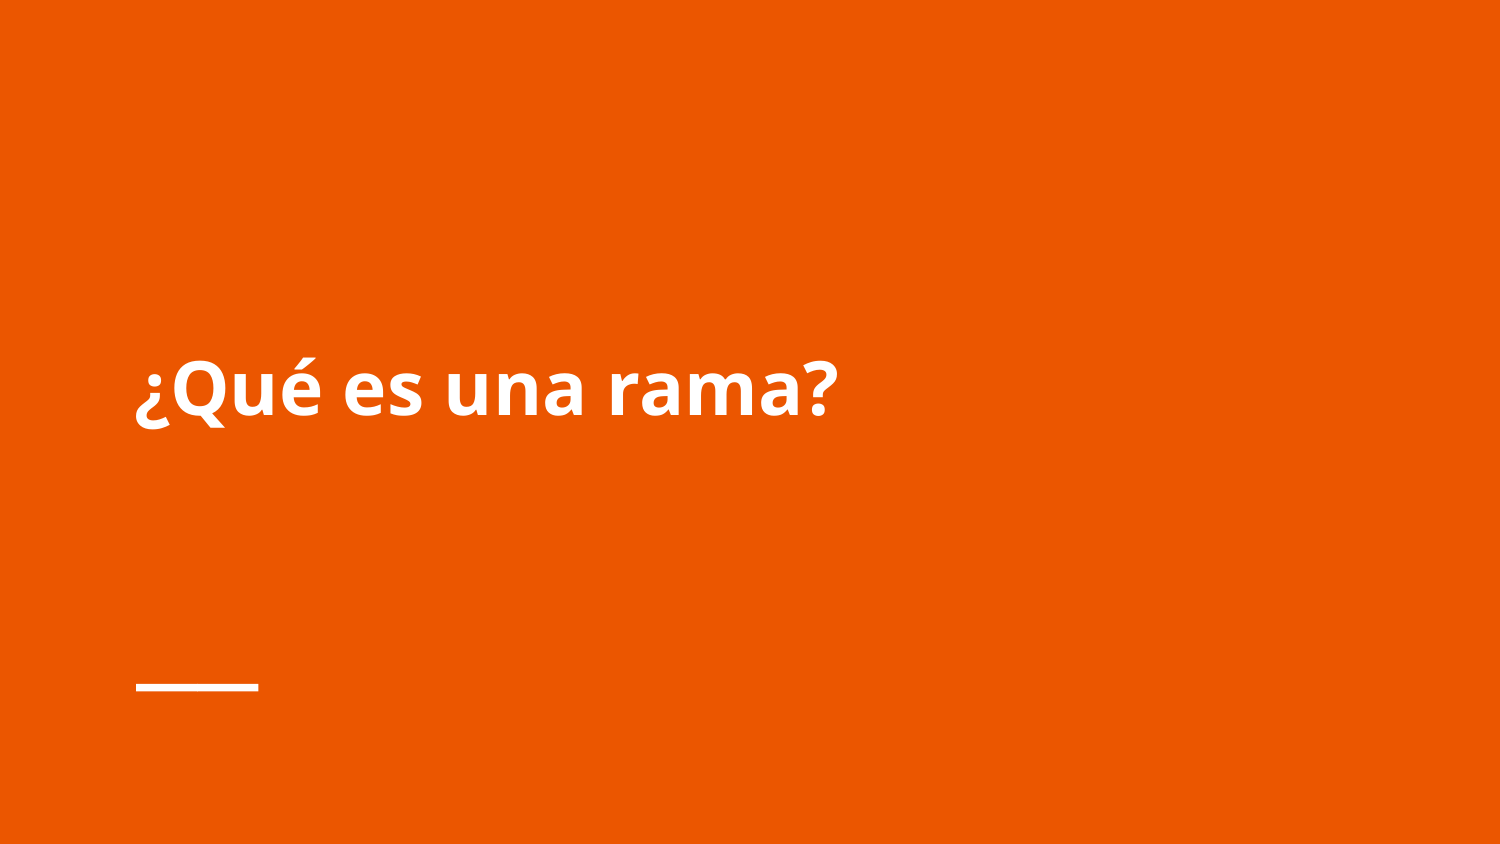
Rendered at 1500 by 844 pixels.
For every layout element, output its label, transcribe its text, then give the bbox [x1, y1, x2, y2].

title ¿Qué es una rama? [119, 141, 1272, 632]
